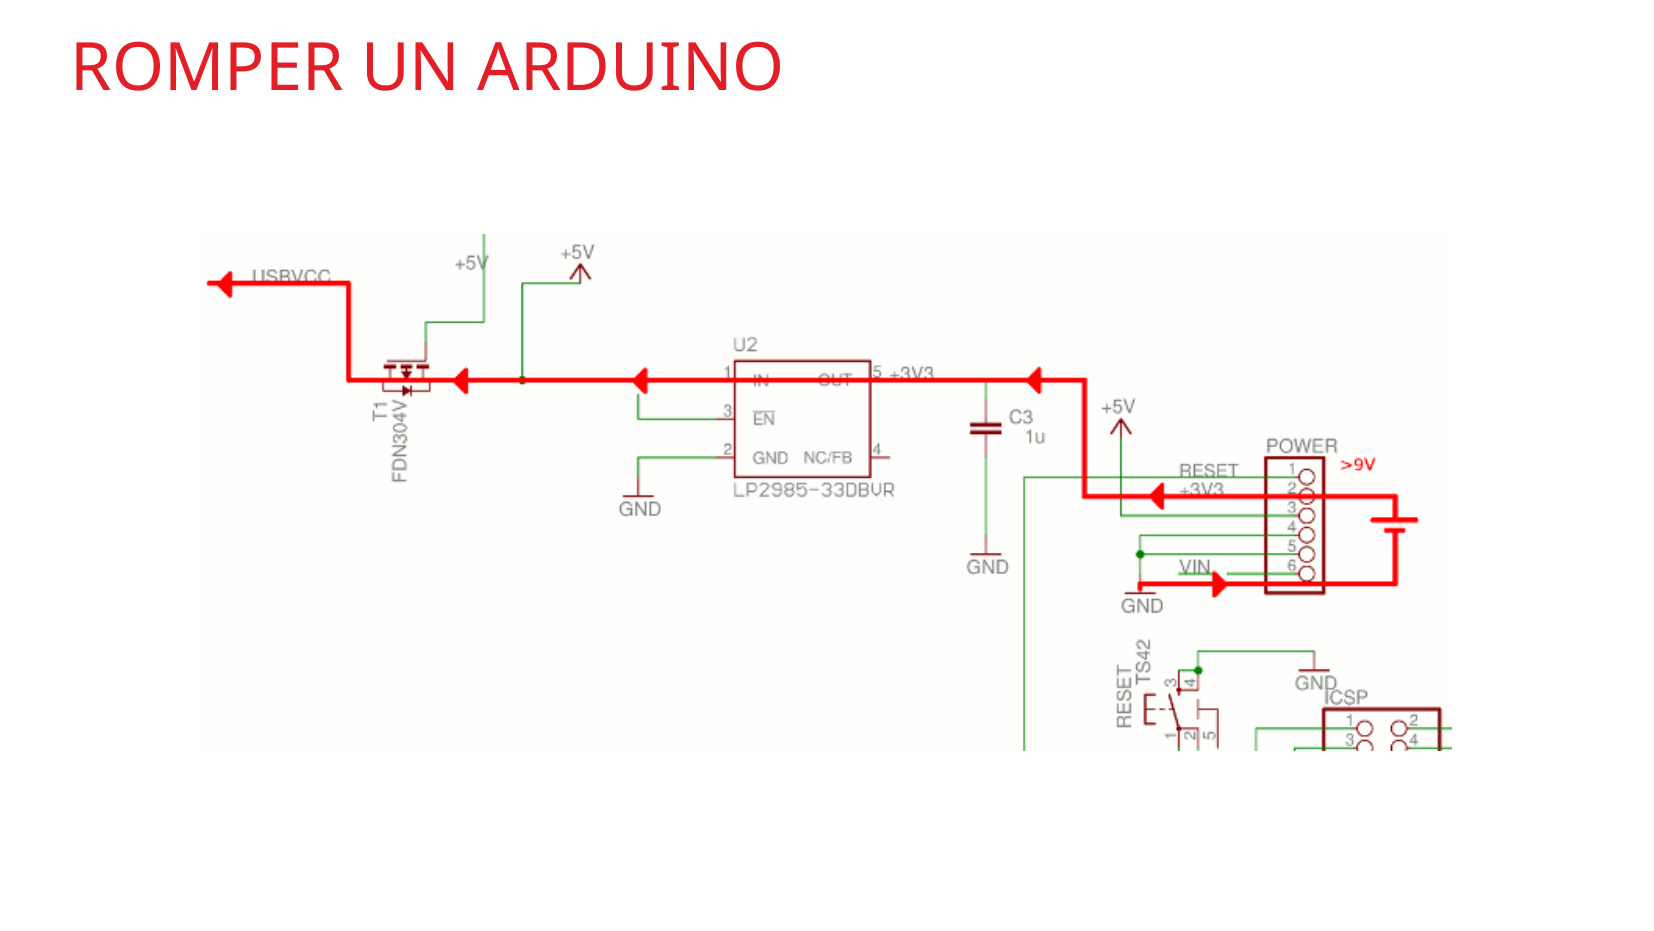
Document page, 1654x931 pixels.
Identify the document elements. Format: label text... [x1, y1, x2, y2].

title ROMPER UN ARDUINO [70, 11, 1347, 118]
picture [201, 234, 1452, 751]
